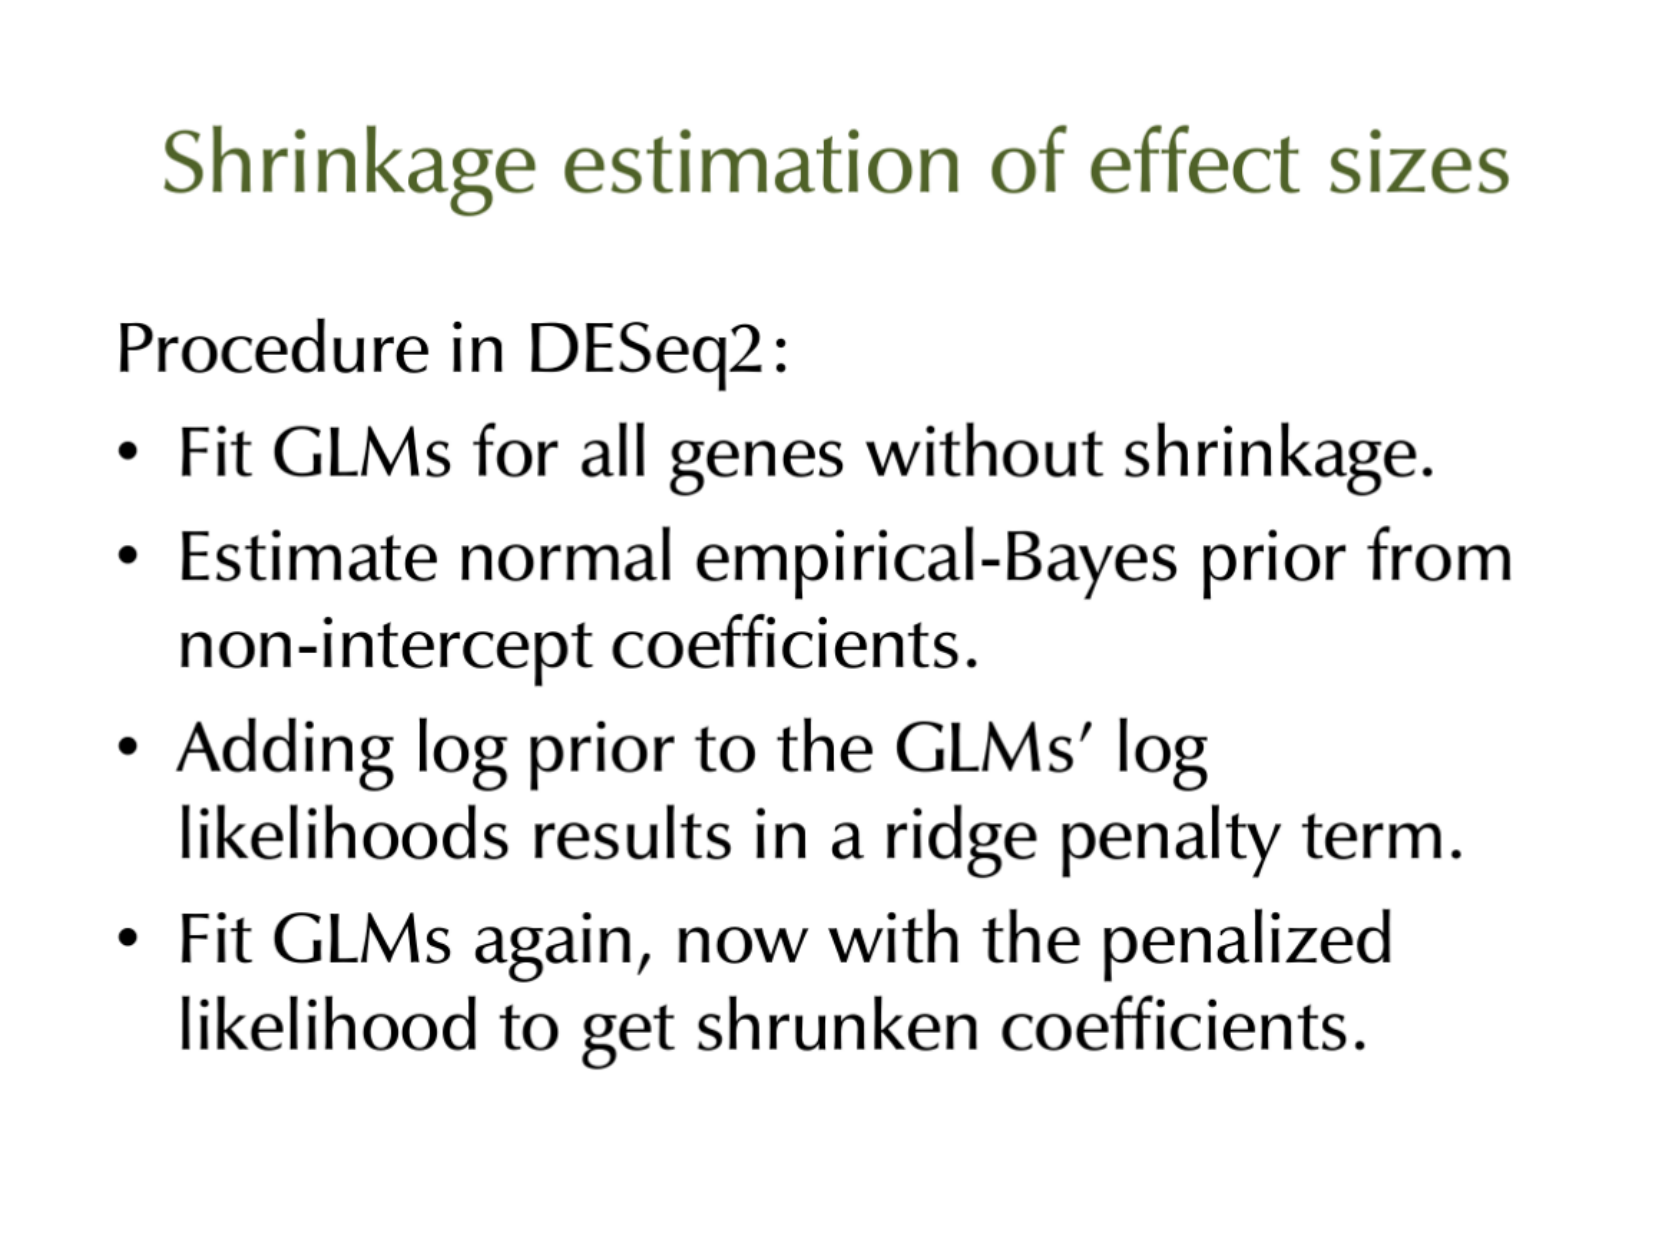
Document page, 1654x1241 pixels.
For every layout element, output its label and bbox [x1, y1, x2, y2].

picture [55, 51, 1588, 1141]
